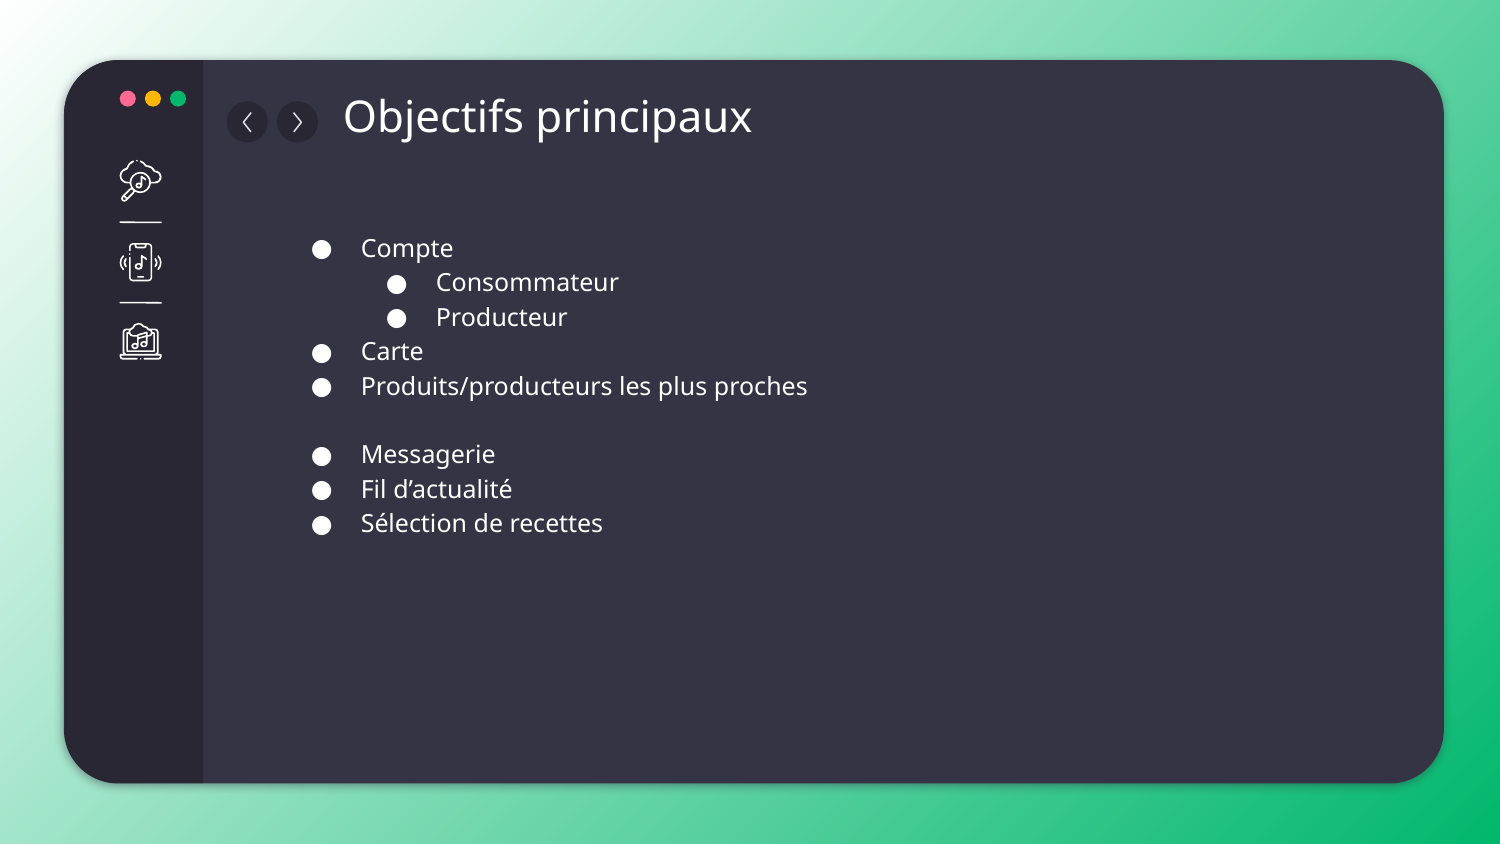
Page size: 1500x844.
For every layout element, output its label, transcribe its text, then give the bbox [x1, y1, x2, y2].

text_box [119, 90, 136, 107]
text_box [129, 243, 153, 282]
text_box [144, 90, 161, 107]
text_box [276, 101, 318, 143]
title Objectifs principaux [327, 88, 1382, 190]
text_box [119, 322, 162, 360]
text_box [226, 101, 268, 143]
text_box [169, 90, 187, 107]
list Compte Consommateur Producteur Carte Produits/producteurs les plus proches Messagerie Fil d’actualité Sélection de recettes [270, 227, 1382, 740]
text_box [119, 255, 127, 271]
text_box [134, 254, 148, 270]
text_box [154, 255, 162, 271]
text_box [119, 160, 162, 202]
